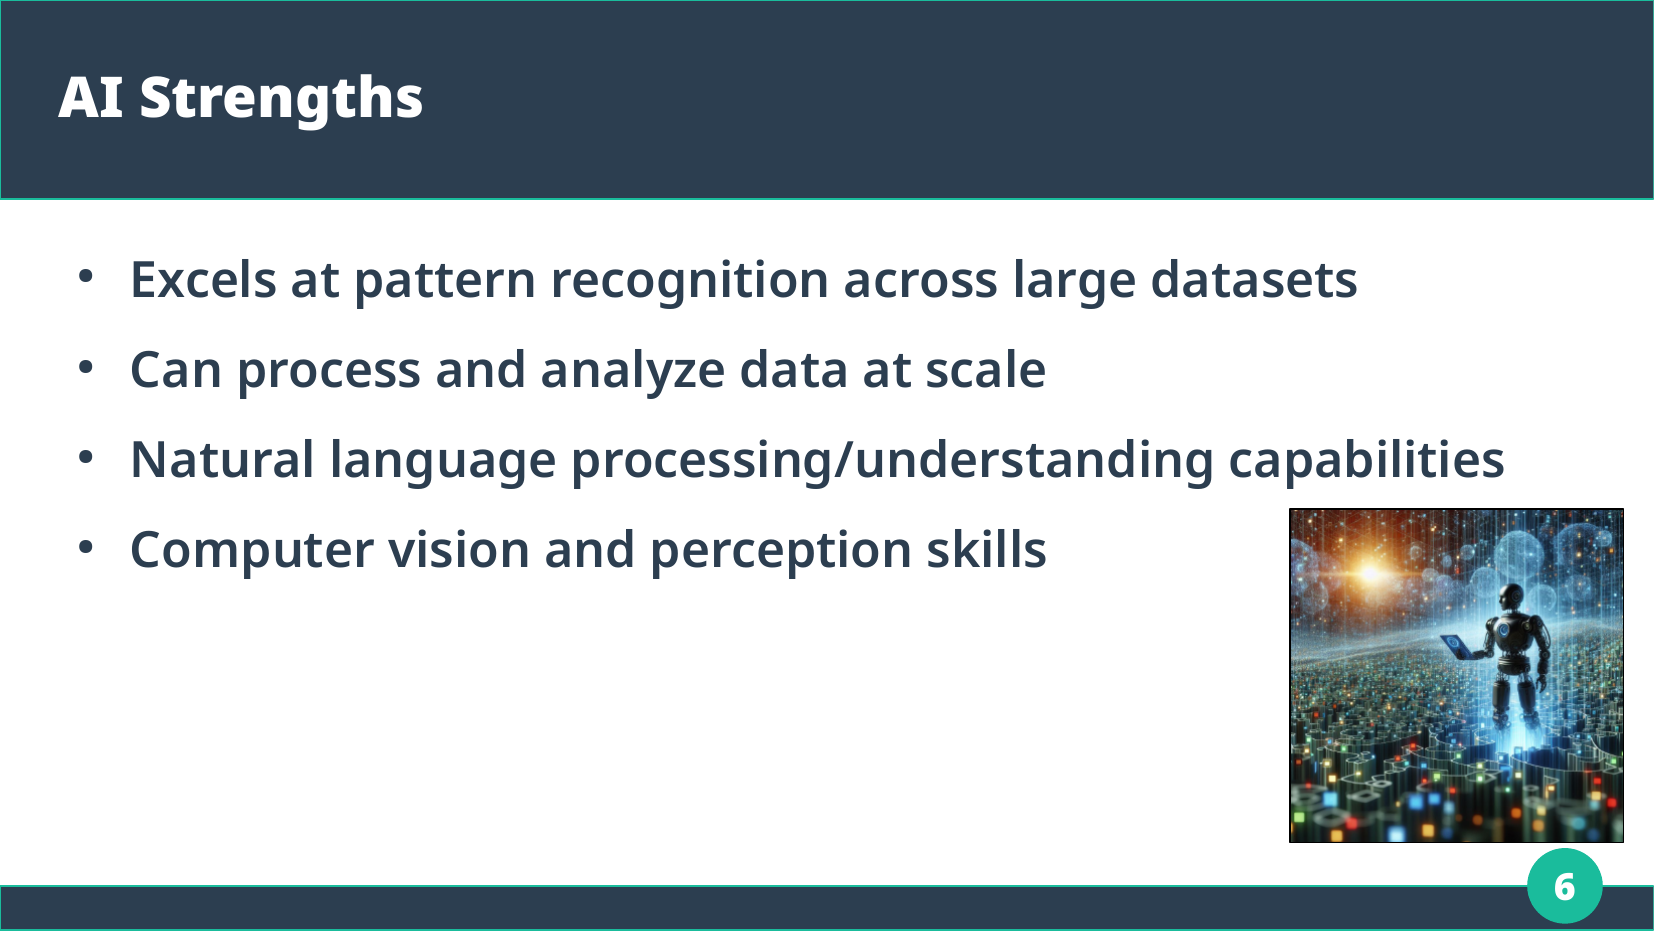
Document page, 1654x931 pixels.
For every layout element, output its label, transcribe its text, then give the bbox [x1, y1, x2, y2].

title AI Strengths [59, 37, 1595, 156]
list Excels at pattern recognition across large datasets Can process and analyze data at scale Natural language processing/understanding capabilities Computer vision and perception skills [59, 243, 1595, 864]
picture [1290, 509, 1623, 842]
